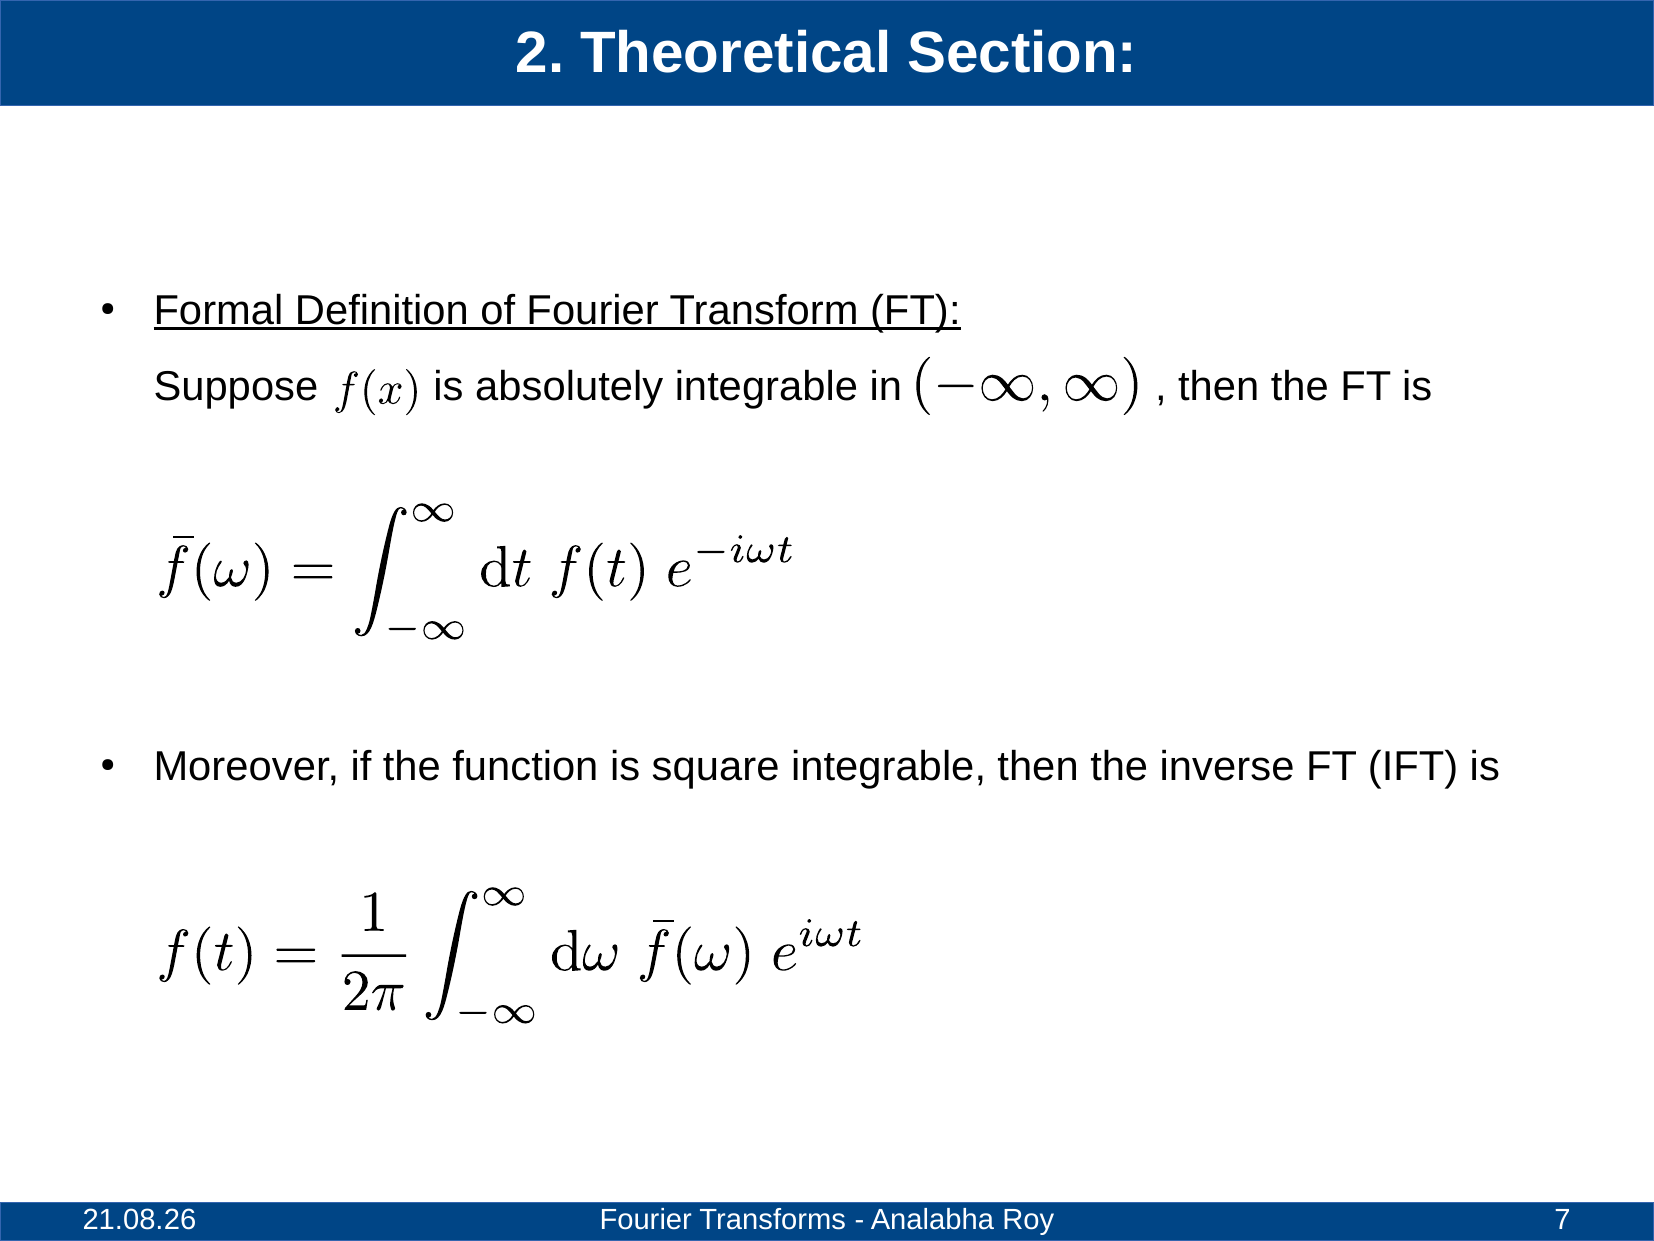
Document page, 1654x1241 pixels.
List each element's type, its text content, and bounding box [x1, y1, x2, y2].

text_box [910, 356, 1144, 416]
list Formal Definition of Fourier Transform (FT): Suppose is absolutely integrable in , then the FT is Moreover, if the function is square integrable, then the inverse FT (IFT) is [82, 135, 1571, 1171]
text_box [156, 503, 794, 645]
text_box [332, 369, 422, 416]
title 2. Theoretical Section: [0, 0, 1654, 106]
text_box [156, 887, 863, 1028]
